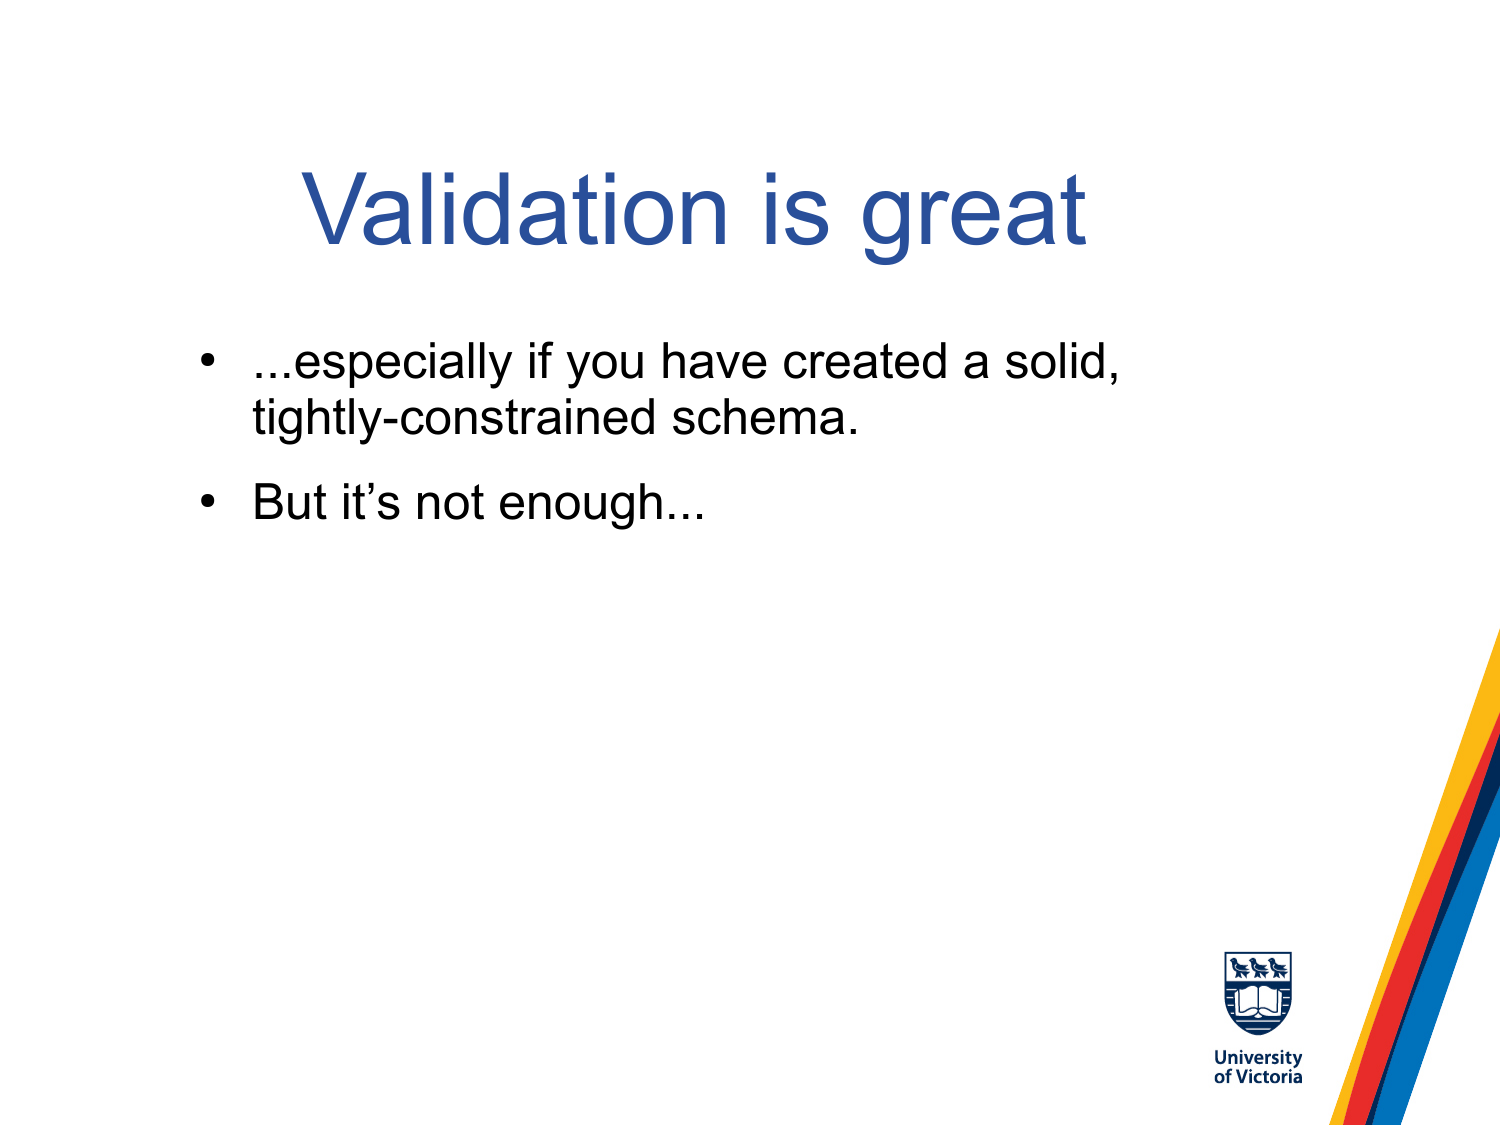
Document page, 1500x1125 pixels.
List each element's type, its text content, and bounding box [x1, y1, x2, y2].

list ...especially if you have created a solid, tightly-constrained schema. But it’s not enough... [181, 333, 1209, 1015]
picture [0, 0, 1500, 1125]
title Validation is great [181, 115, 1209, 304]
